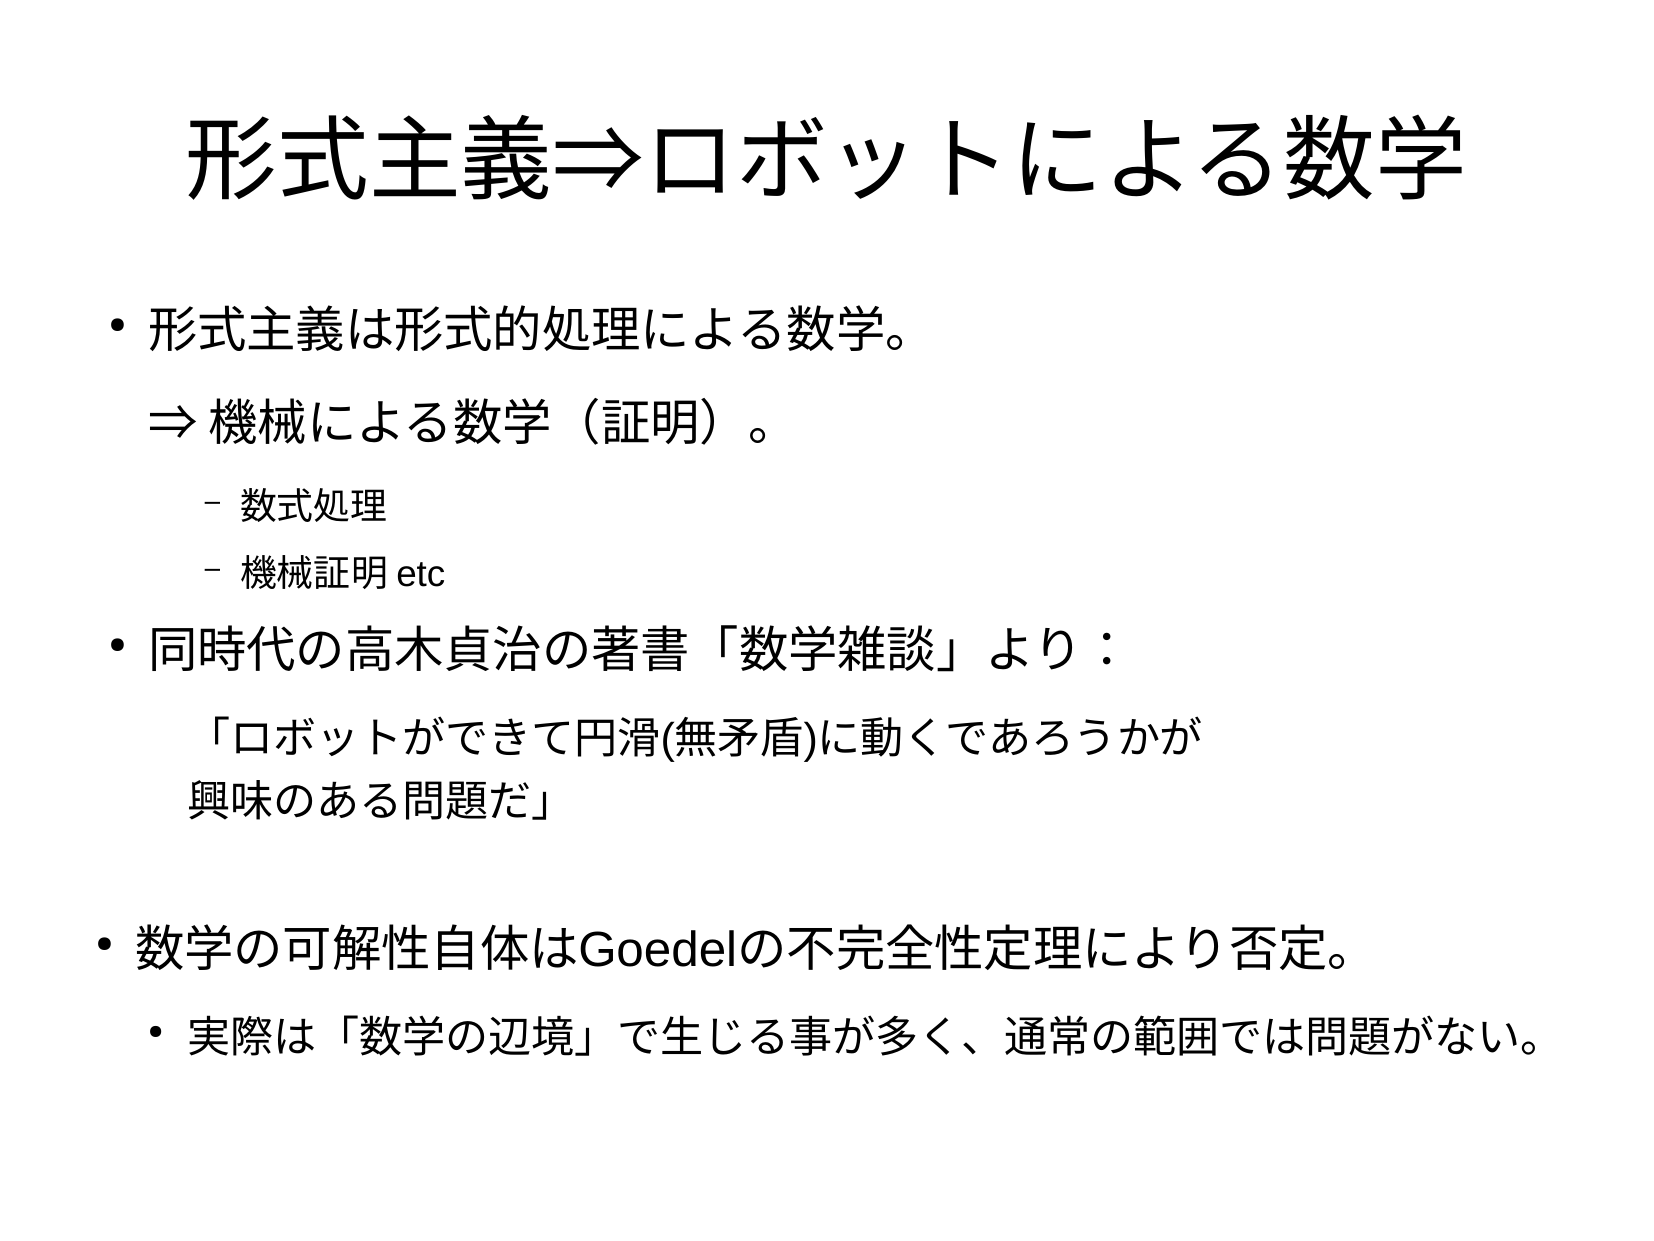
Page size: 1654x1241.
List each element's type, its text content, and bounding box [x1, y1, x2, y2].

title 形式主義⇒ロボットによる数学 [82, 56, 1571, 250]
list 形式主義は形式的処理による数学。 ⇒ 機械による数学（証明）。 数式処理 機械証明 etc 同時代の高木貞治の著書「数学雑談」より： 「ロボットができて円滑(無矛盾)に動くであろうかが 興味のある問題だ」 数学の可解性自体はGoedelの不完全性定理により否定。 実際は「数学の辺境」で生じる事が多く、通常の範囲では問題がない。 [82, 290, 1571, 1094]
